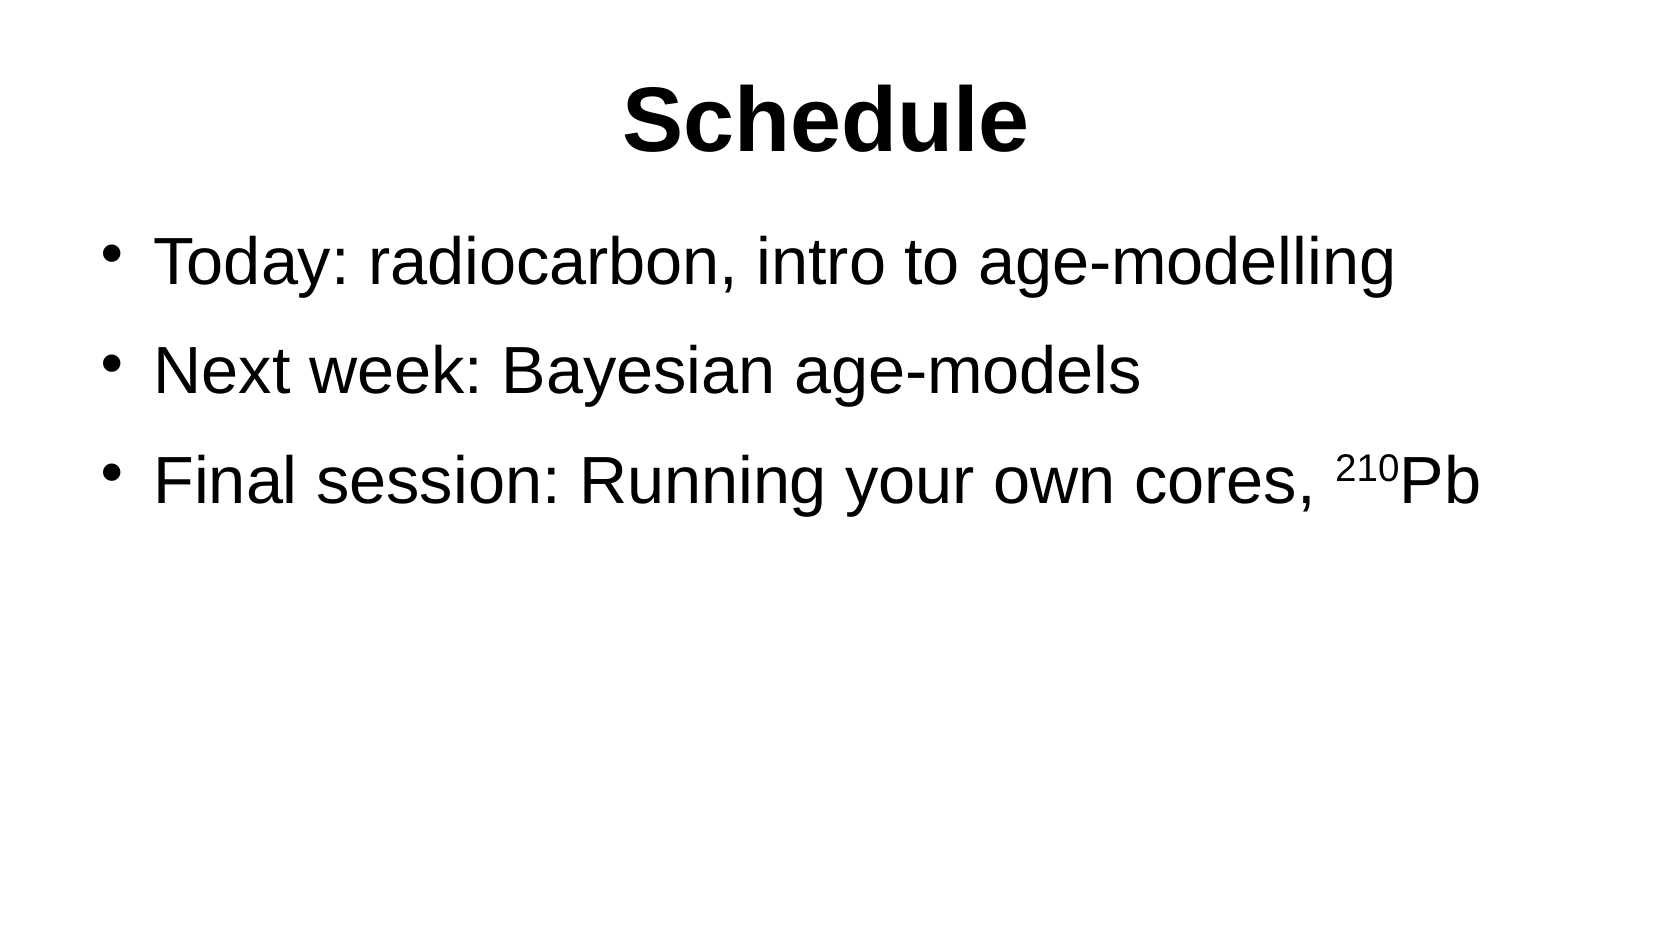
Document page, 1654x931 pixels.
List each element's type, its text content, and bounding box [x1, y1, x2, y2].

text_box Today: radiocarbon, intro to age-modelling Next week: Bayesian age-models Final session: Running your own cores, 210Pb [82, 217, 1571, 757]
text_box Schedule [82, 37, 1571, 192]
